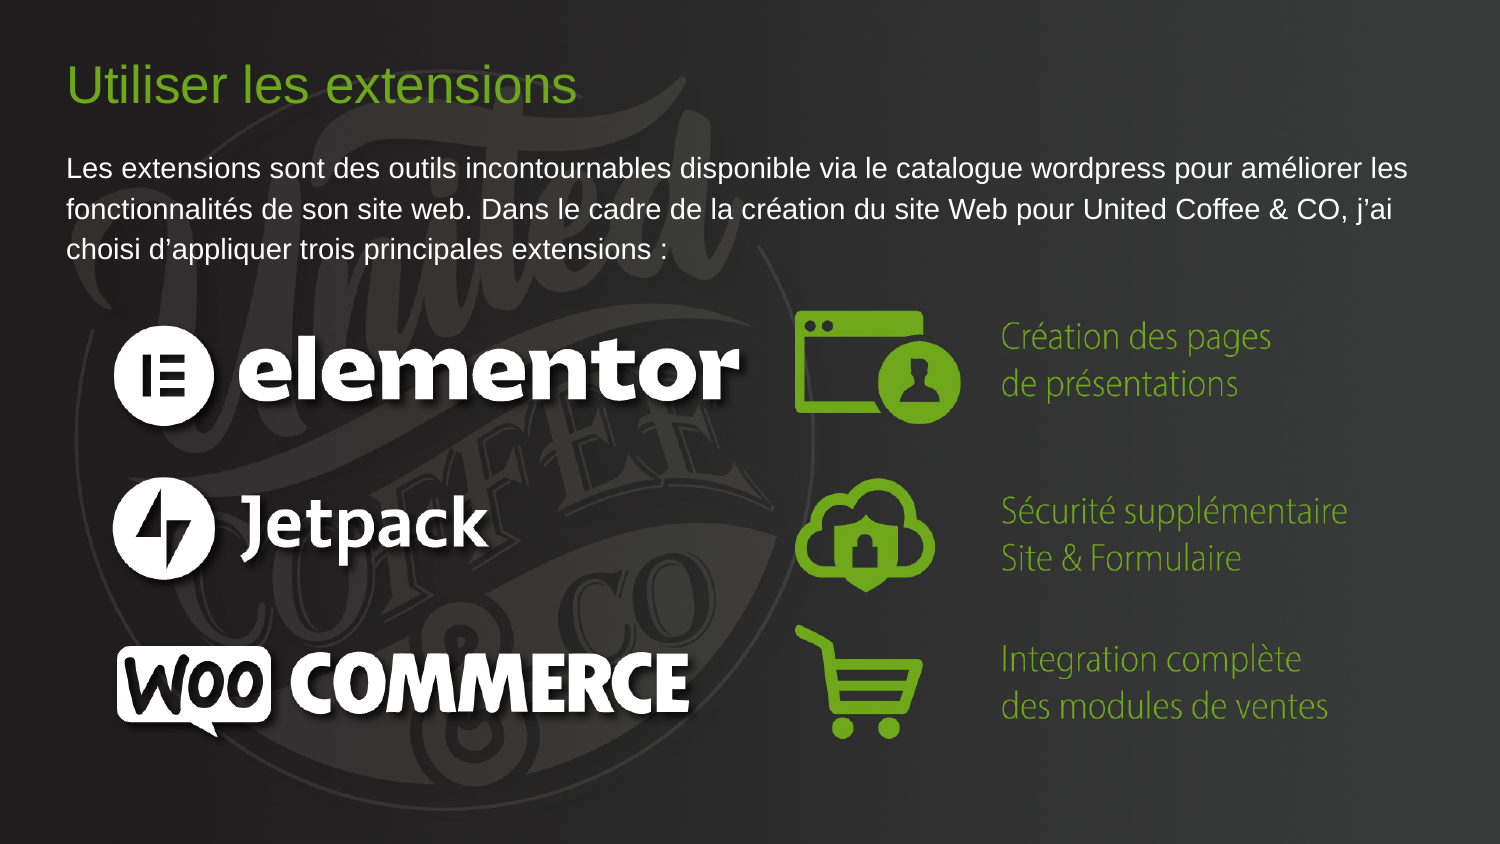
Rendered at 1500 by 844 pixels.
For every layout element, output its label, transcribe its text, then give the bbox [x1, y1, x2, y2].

title Utiliser les extensions [51, 35, 1449, 129]
list Les extensions sont des outils incontournables disponible via le catalogue wordpress pour améliorer les fonctionnalités de son site web. Dans le cadre de la création du site Web pour United Coffee & CO, j’ai choisi d’appliquer trois principales extensions : [51, 129, 1449, 303]
picture [0, 0, 1500, 844]
